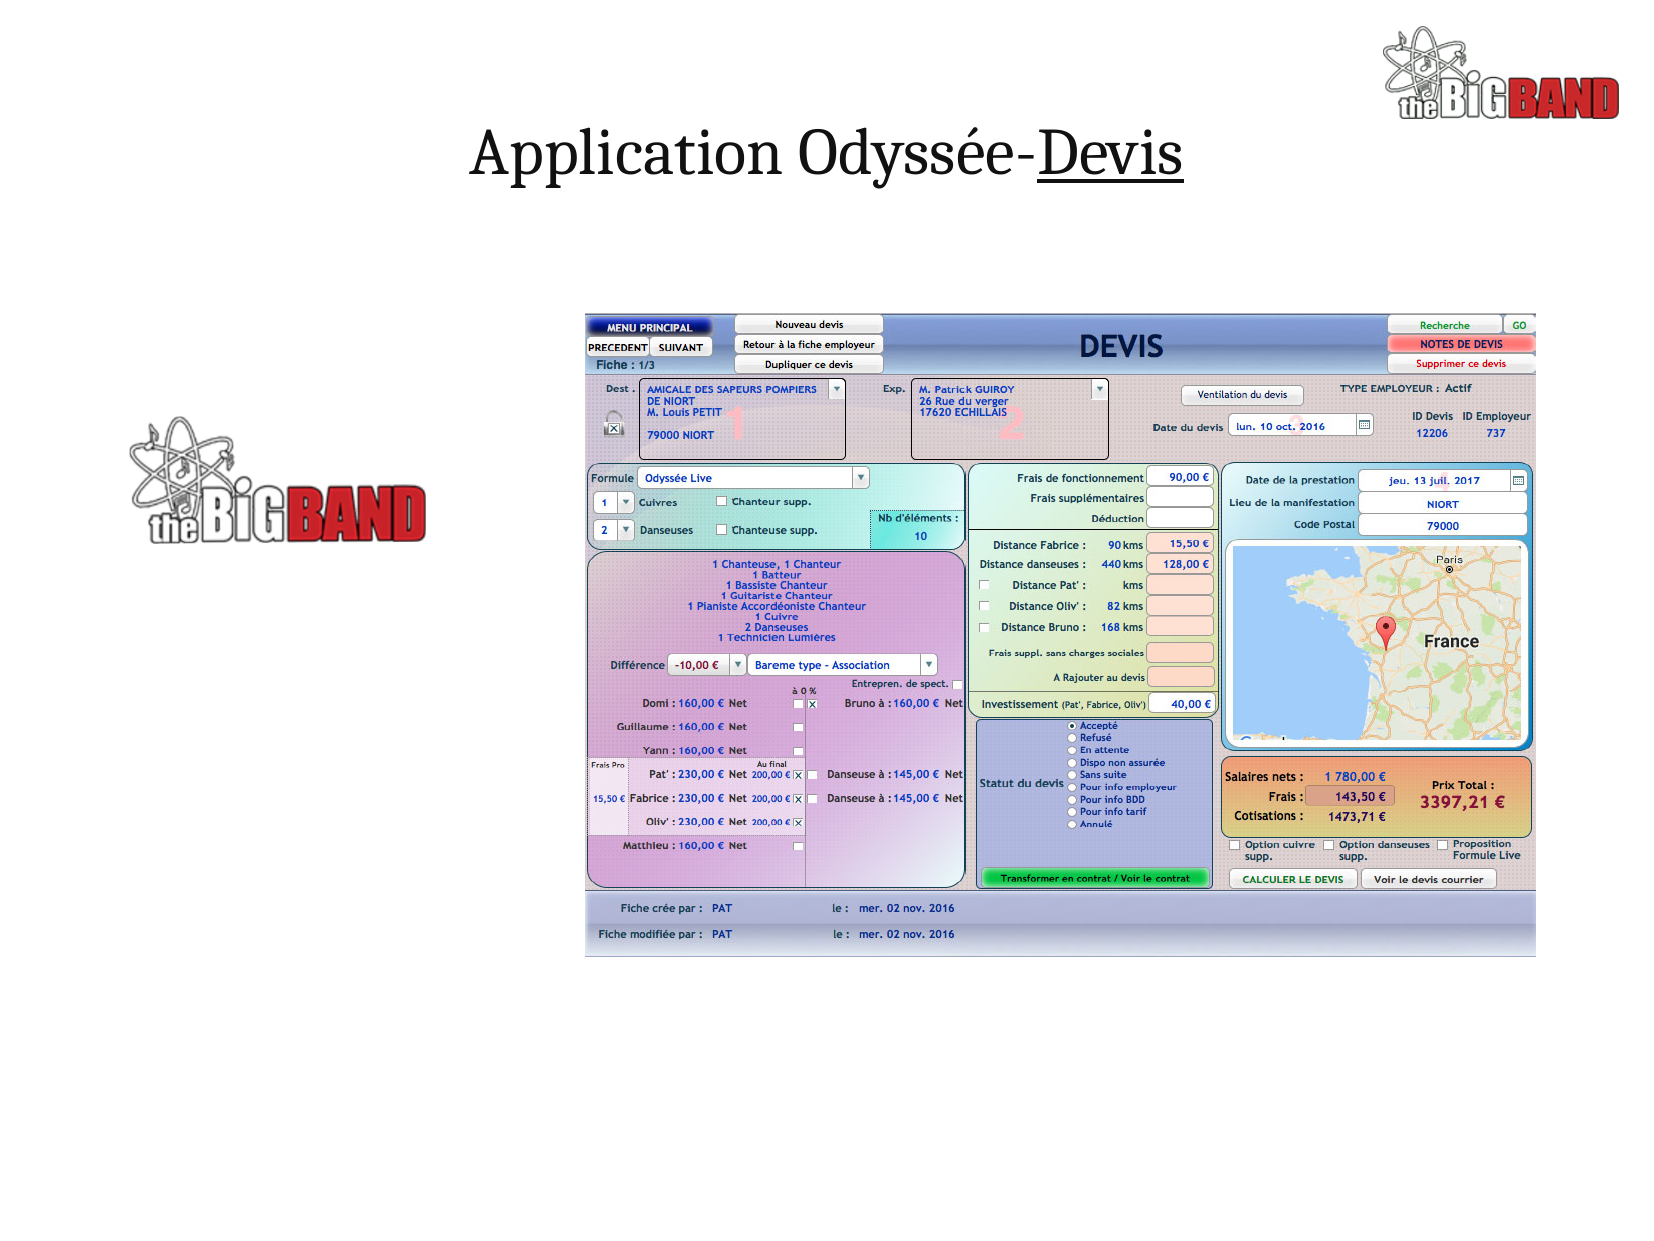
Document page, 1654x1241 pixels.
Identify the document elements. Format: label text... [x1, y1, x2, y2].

picture [1383, 26, 1619, 119]
title Application Odyssée-Devis [82, 49, 1571, 257]
picture [585, 313, 1536, 957]
picture [129, 414, 426, 544]
